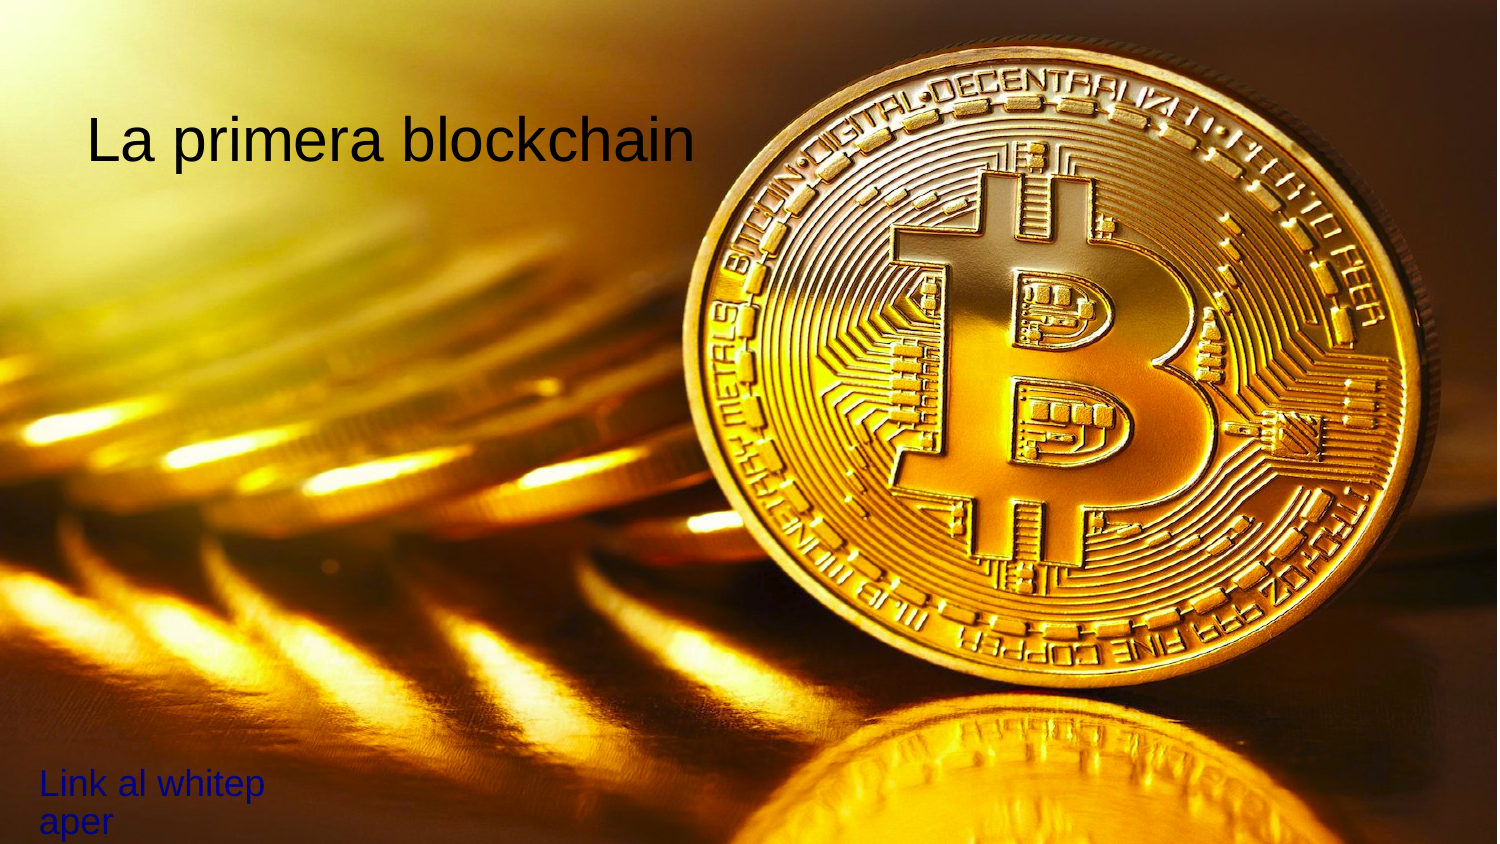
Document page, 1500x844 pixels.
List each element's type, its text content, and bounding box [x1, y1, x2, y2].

picture [0, 0, 1497, 844]
text_box La primera blockchain [71, 83, 1395, 238]
text_box Link al whitepaper [23, 744, 301, 811]
